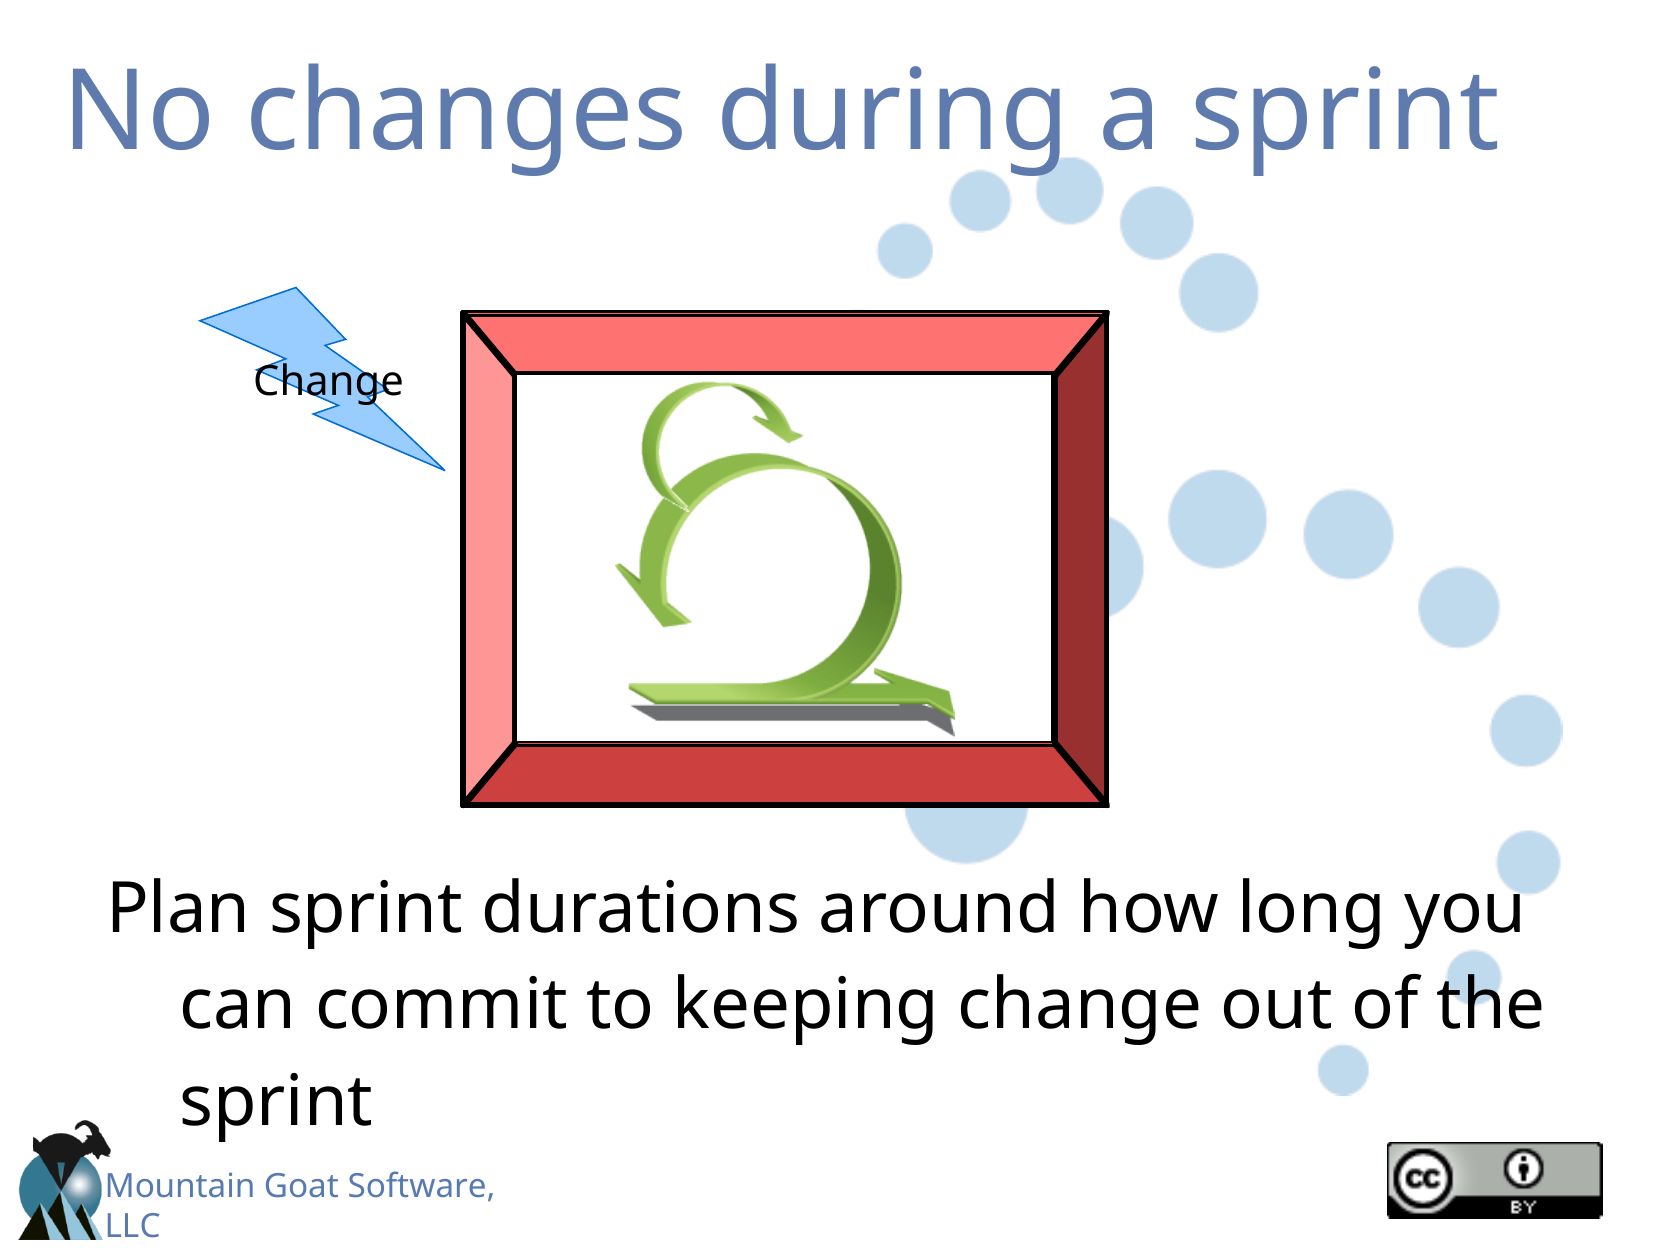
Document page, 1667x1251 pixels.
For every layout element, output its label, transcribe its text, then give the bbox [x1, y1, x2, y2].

title No changes during a sprint [56, 18, 1667, 194]
picture [458, 194, 1563, 849]
picture [1387, 1142, 1603, 1219]
text_box Change [360, 375, 372, 392]
text_box [516, 374, 1053, 742]
text_box Change [199, 287, 446, 471]
list Plan sprint durations around how long you can commit to keeping change out of the sprint [58, 849, 1611, 1111]
picture [18, 1120, 111, 1240]
text_box Change [286, 375, 298, 388]
